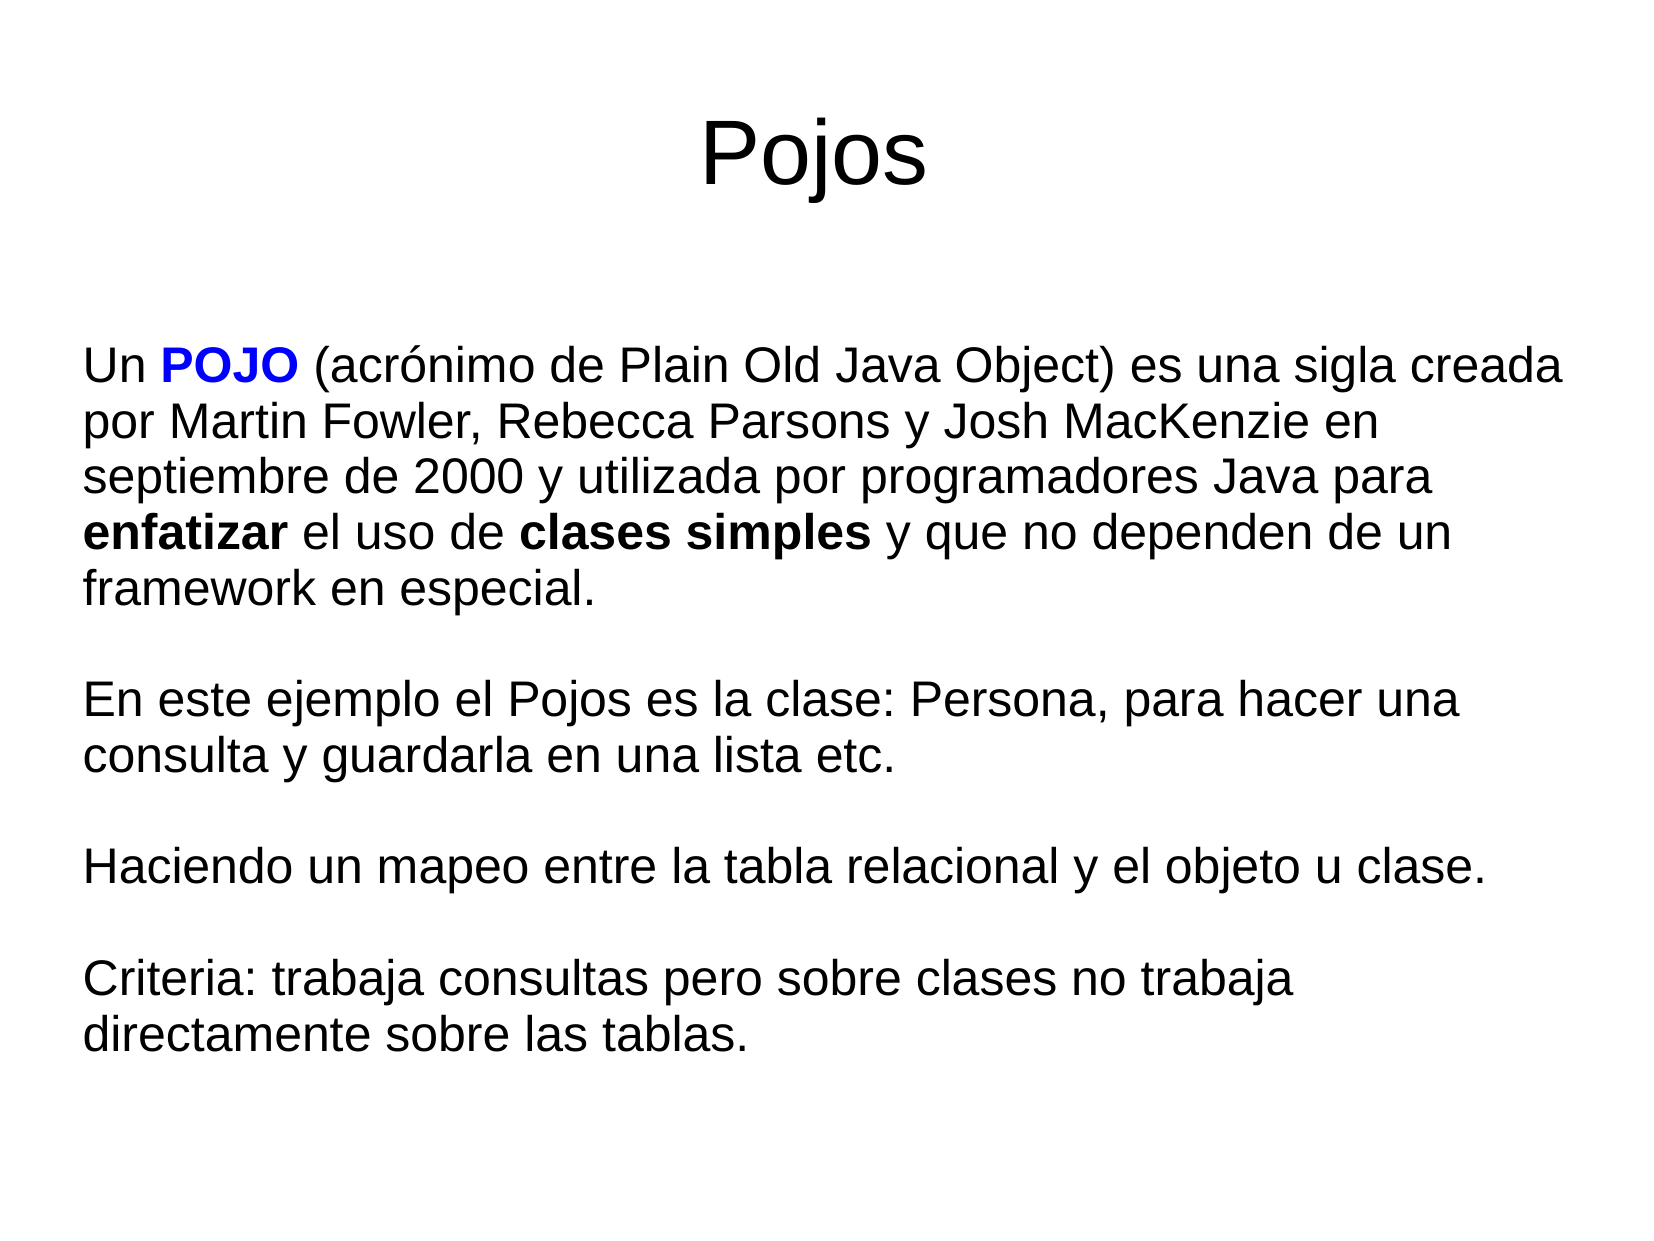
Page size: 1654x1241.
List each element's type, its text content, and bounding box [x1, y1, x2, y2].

subtitle Un POJO (acrónimo de Plain Old Java Object) es una sigla creada por Martin Fowler, Rebecca Parsons y Josh MacKenzie en septiembre de 2000 y utilizada por programadores Java para enfatizar el uso de clases simples y que no dependen de un framework en especial. En este ejemplo el Pojos es la clase: Persona, para hacer una consulta y guardarla en una lista etc. Haciendo un mapeo entre la tabla relacional y el objeto u clase. Criteria: trabaja consultas pero sobre clases no trabaja directamente sobre las tablas. [82, 290, 1571, 1109]
title Pojos [82, 49, 1571, 257]
